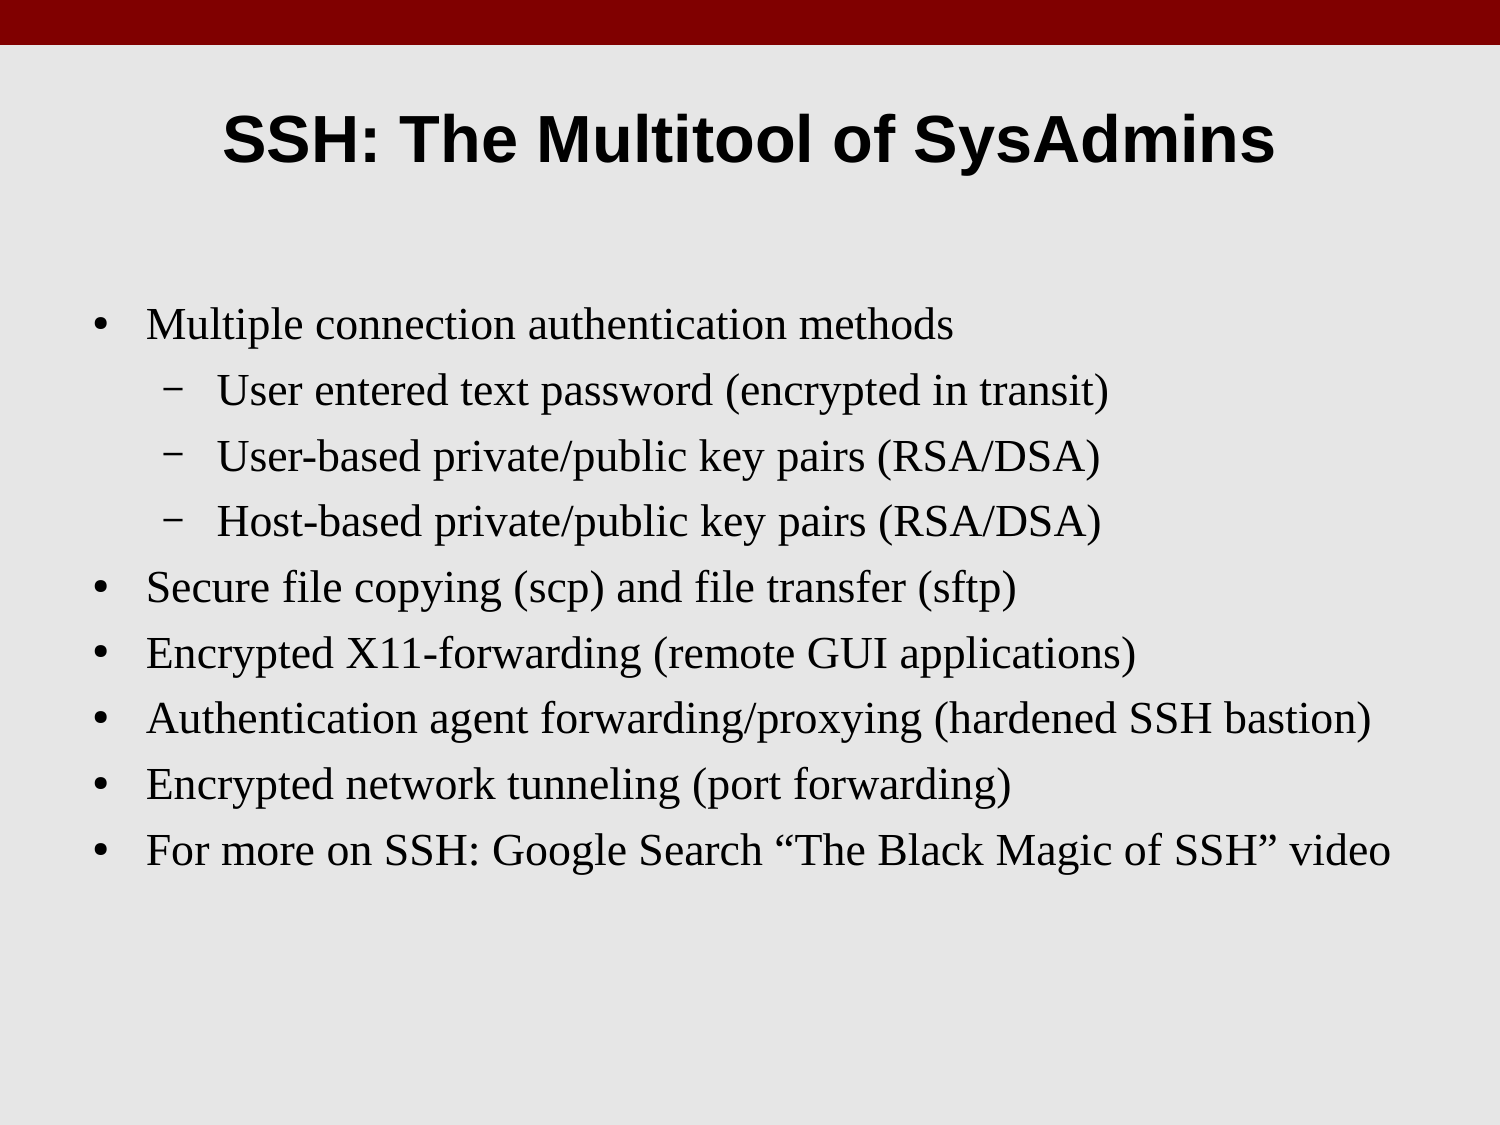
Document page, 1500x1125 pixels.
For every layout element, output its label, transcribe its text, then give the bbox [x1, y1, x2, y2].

list Multiple connection authentication methods User entered text password (encrypted in transit) User-based private/public key pairs (RSA/DSA) Host-based private/public key pairs (RSA/DSA) Secure file copying (scp) and file transfer (sftp) Encrypted X11-forwarding (remote GUI applications) Authentication agent forwarding/proxying (hardened SSH bastion) Encrypted network tunneling (port forwarding) For more on SSH: Google Search “The Black Magic of SSH” video [75, 233, 1425, 1096]
title SSH: The Multitool of SysAdmins [75, 45, 1425, 233]
